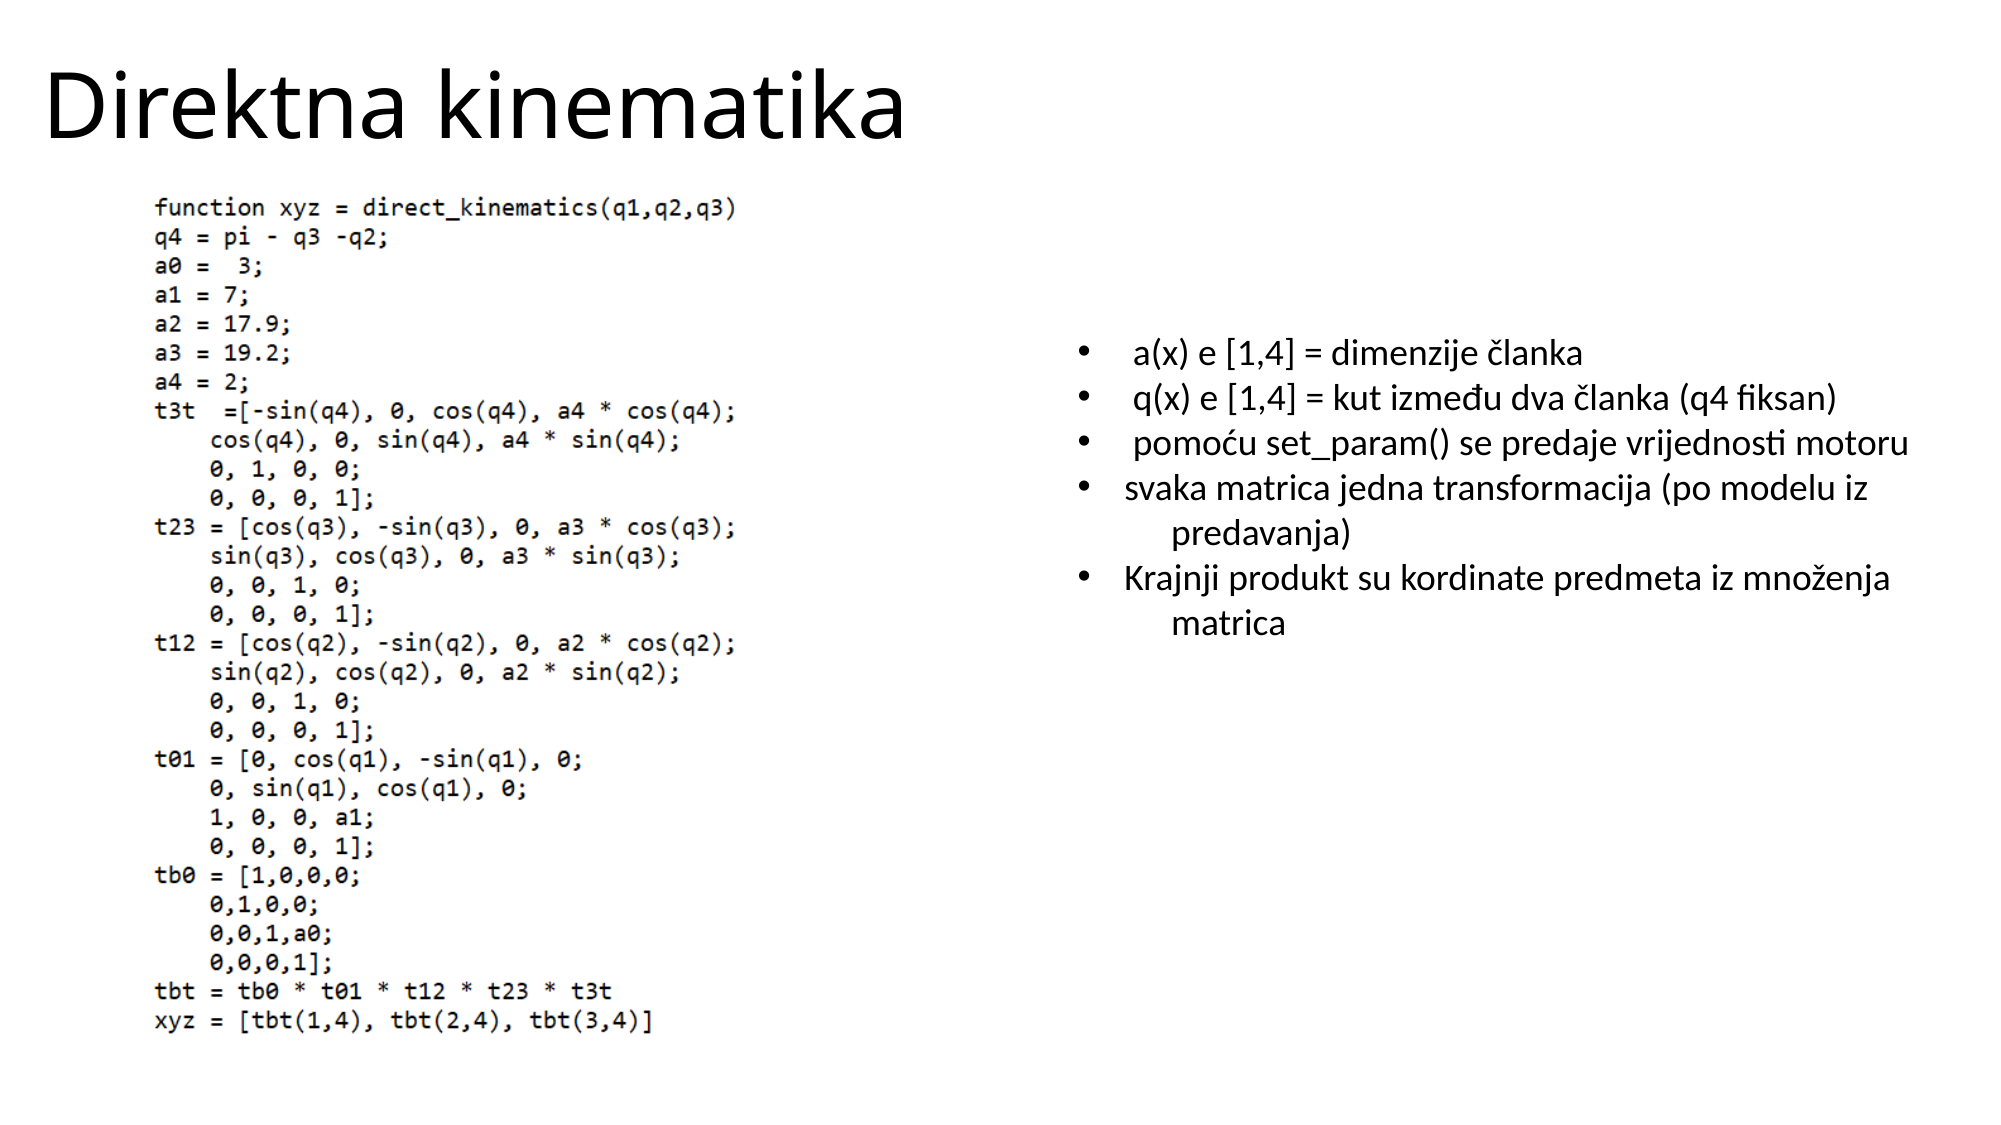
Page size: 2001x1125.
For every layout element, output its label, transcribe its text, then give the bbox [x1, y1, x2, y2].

text_box a(x) e [1,4] = dimenzije članka q(x) e [1,4] = kut između dva članka (q4 fiksan) pomoću set_param() se predaje vrijednosti motoru svaka matrica jedna transformacija (po modelu iz predavanja) Krajnji produkt su kordinate predmeta iz množenja matrica [1062, 320, 1940, 655]
picture [153, 193, 744, 1041]
title Direktna kinematika [27, 0, 1753, 218]
